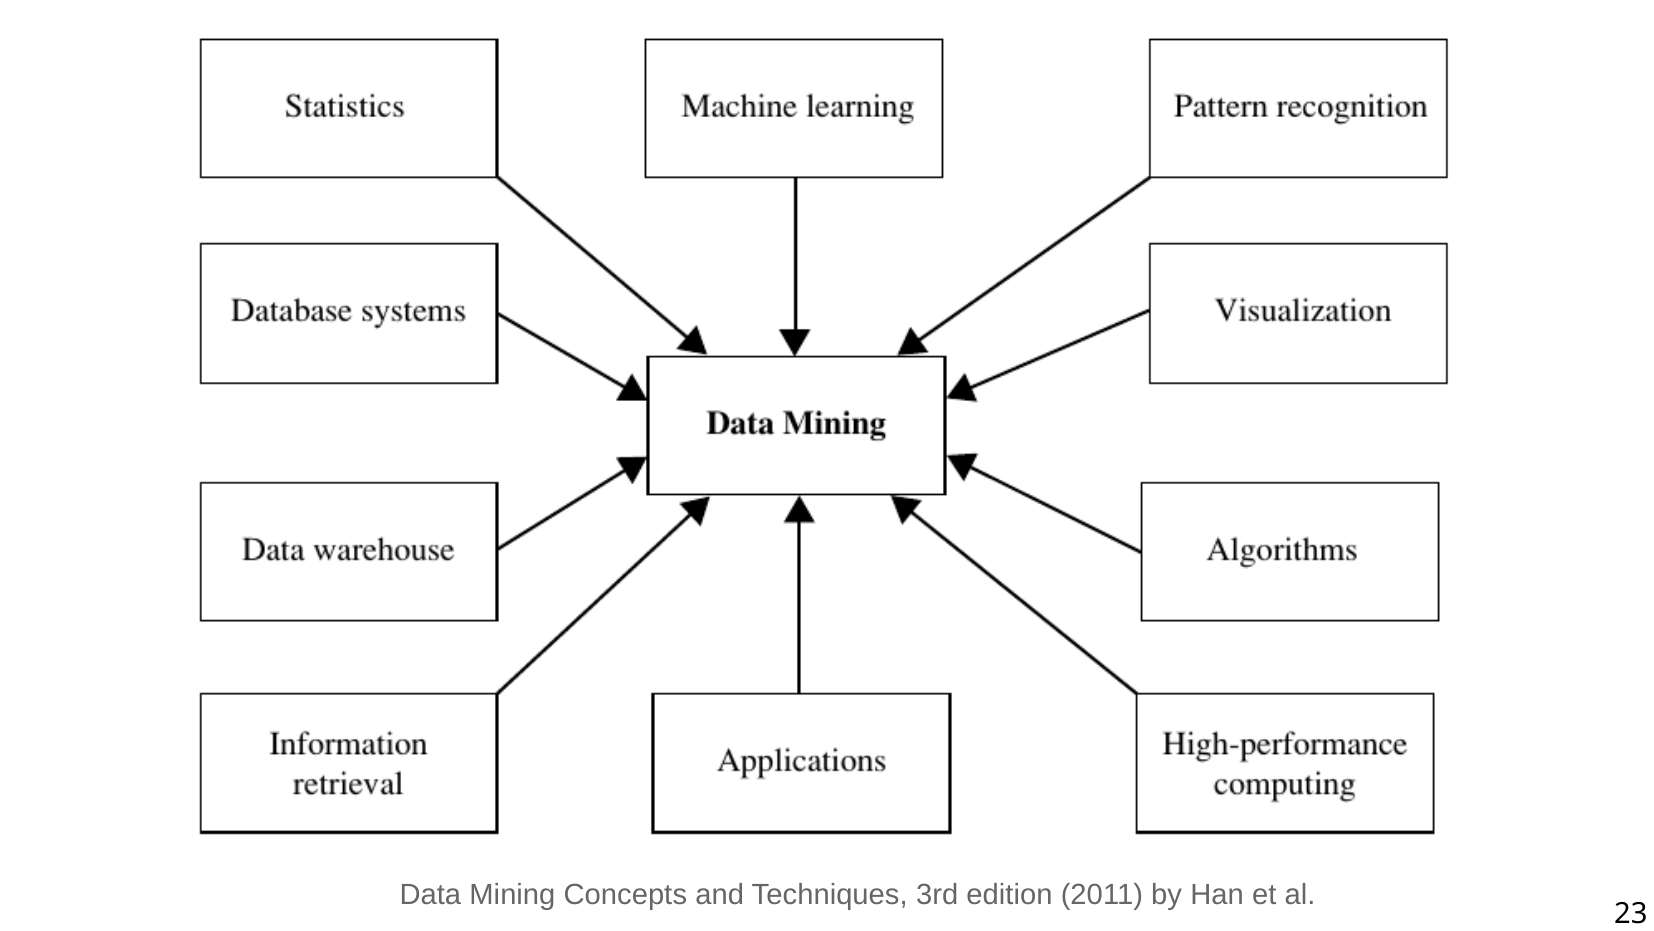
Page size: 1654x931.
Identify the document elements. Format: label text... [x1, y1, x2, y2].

text_box Data Mining Concepts and Techniques, 3rd edition (2011) by Han et al. [250, 870, 1466, 921]
picture [187, 29, 1463, 846]
